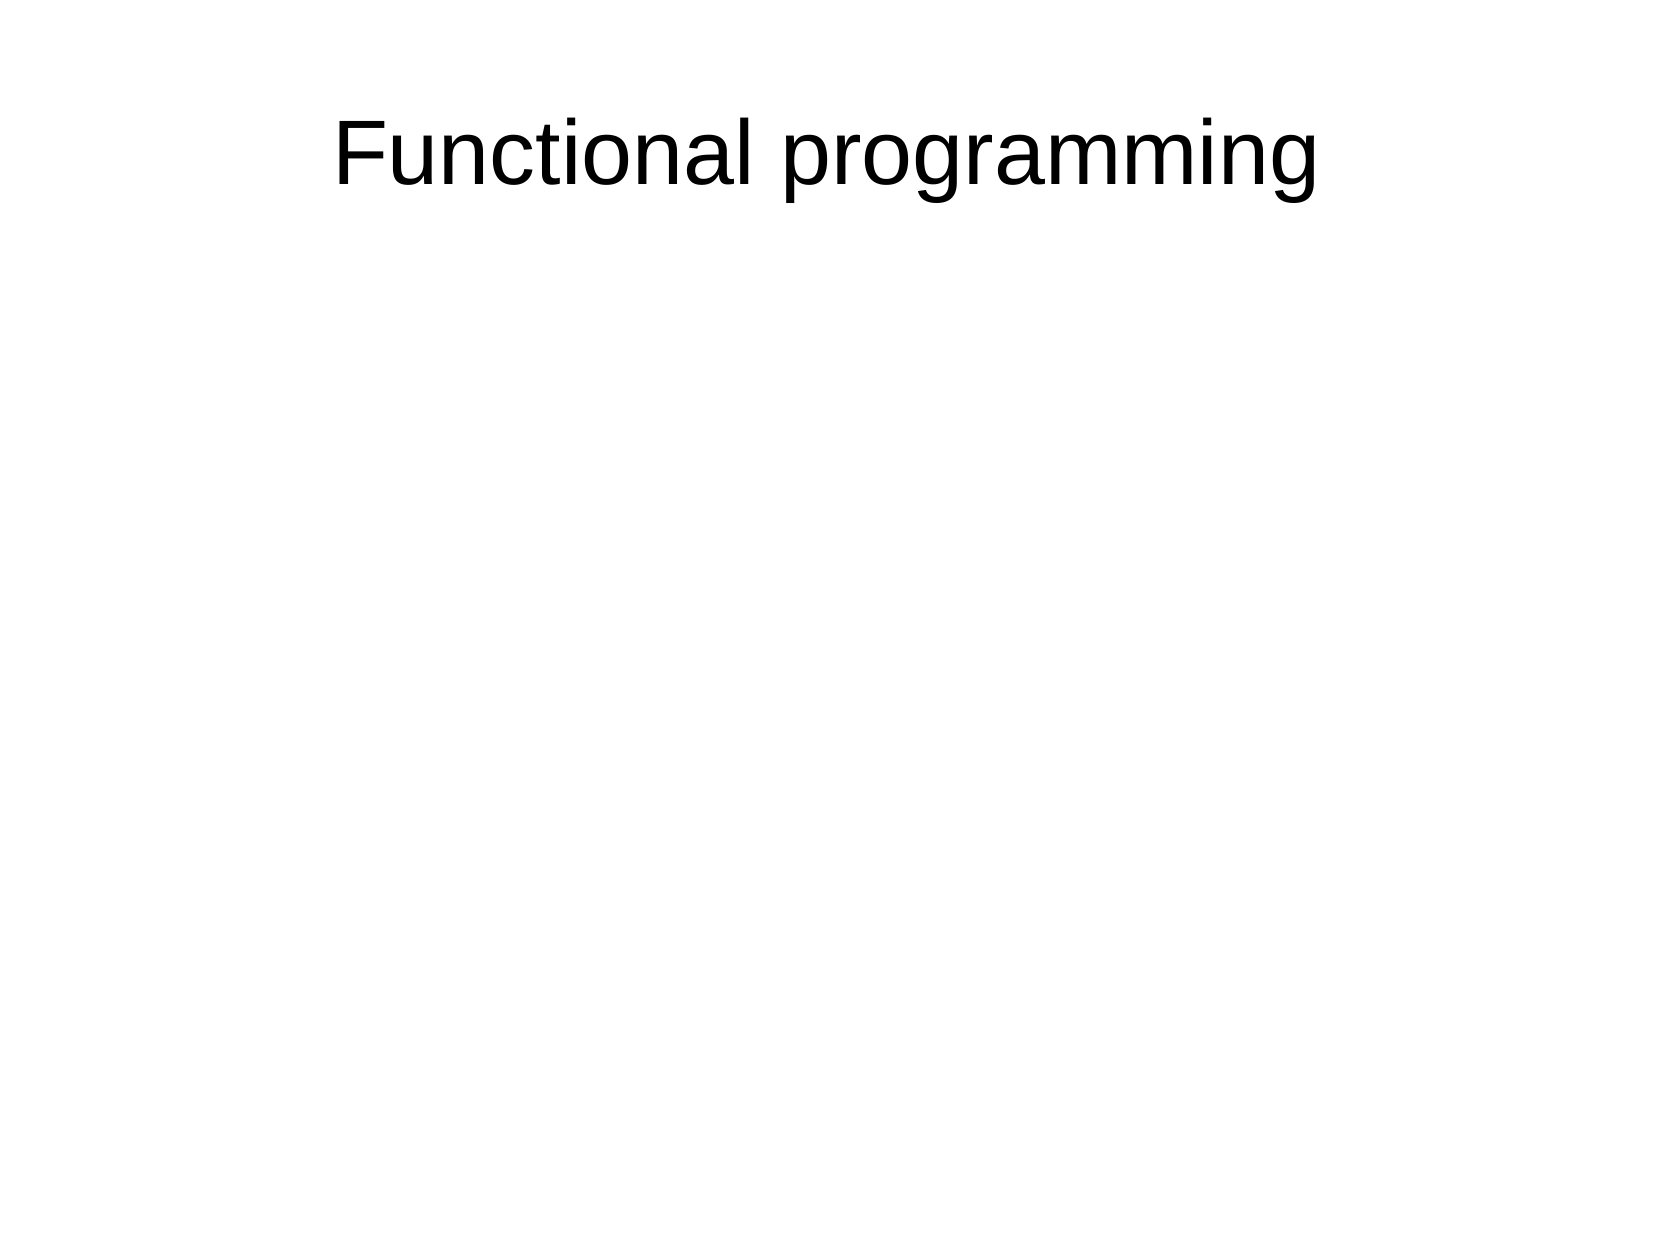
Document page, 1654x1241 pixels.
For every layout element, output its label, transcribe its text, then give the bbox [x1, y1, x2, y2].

title Functional programming [82, 49, 1571, 257]
